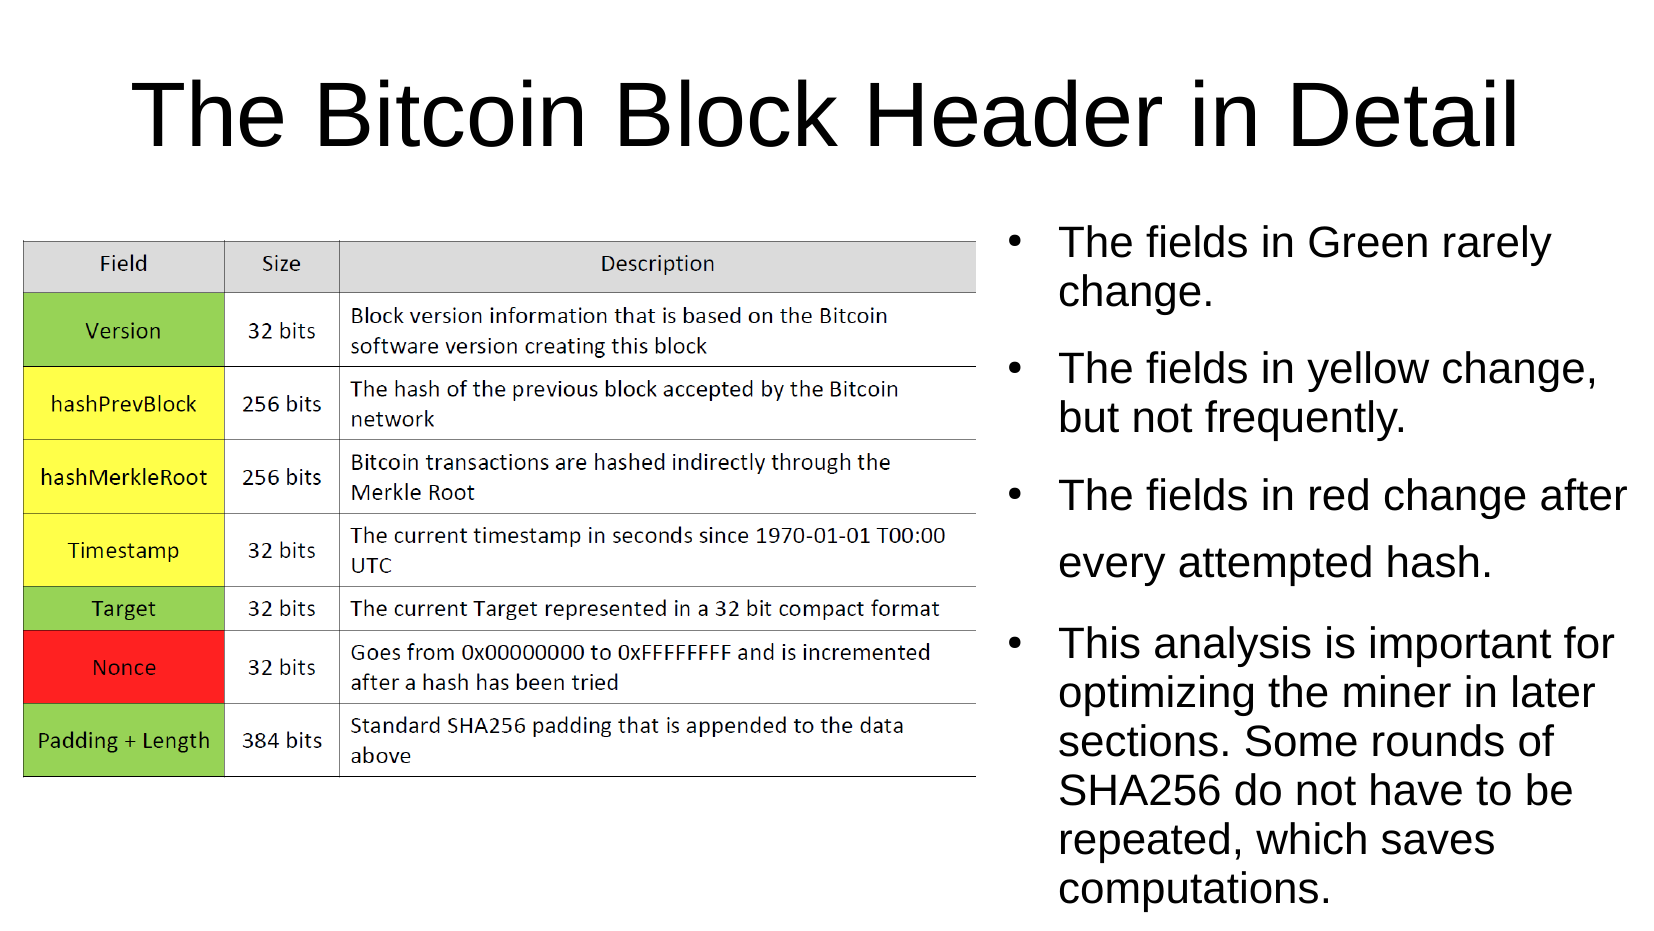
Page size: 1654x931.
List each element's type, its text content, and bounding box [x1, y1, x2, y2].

picture [21, 239, 976, 780]
list The fields in Green rarely change. The fields in yellow change, but not frequently. The fields in red change after every attempted hash. This analysis is important for optimizing the miner in later sections. Some rounds of SHA256 do not have to be repeated, which saves computations. [990, 217, 1636, 916]
title The Bitcoin Block Header in Detail [82, 37, 1571, 193]
